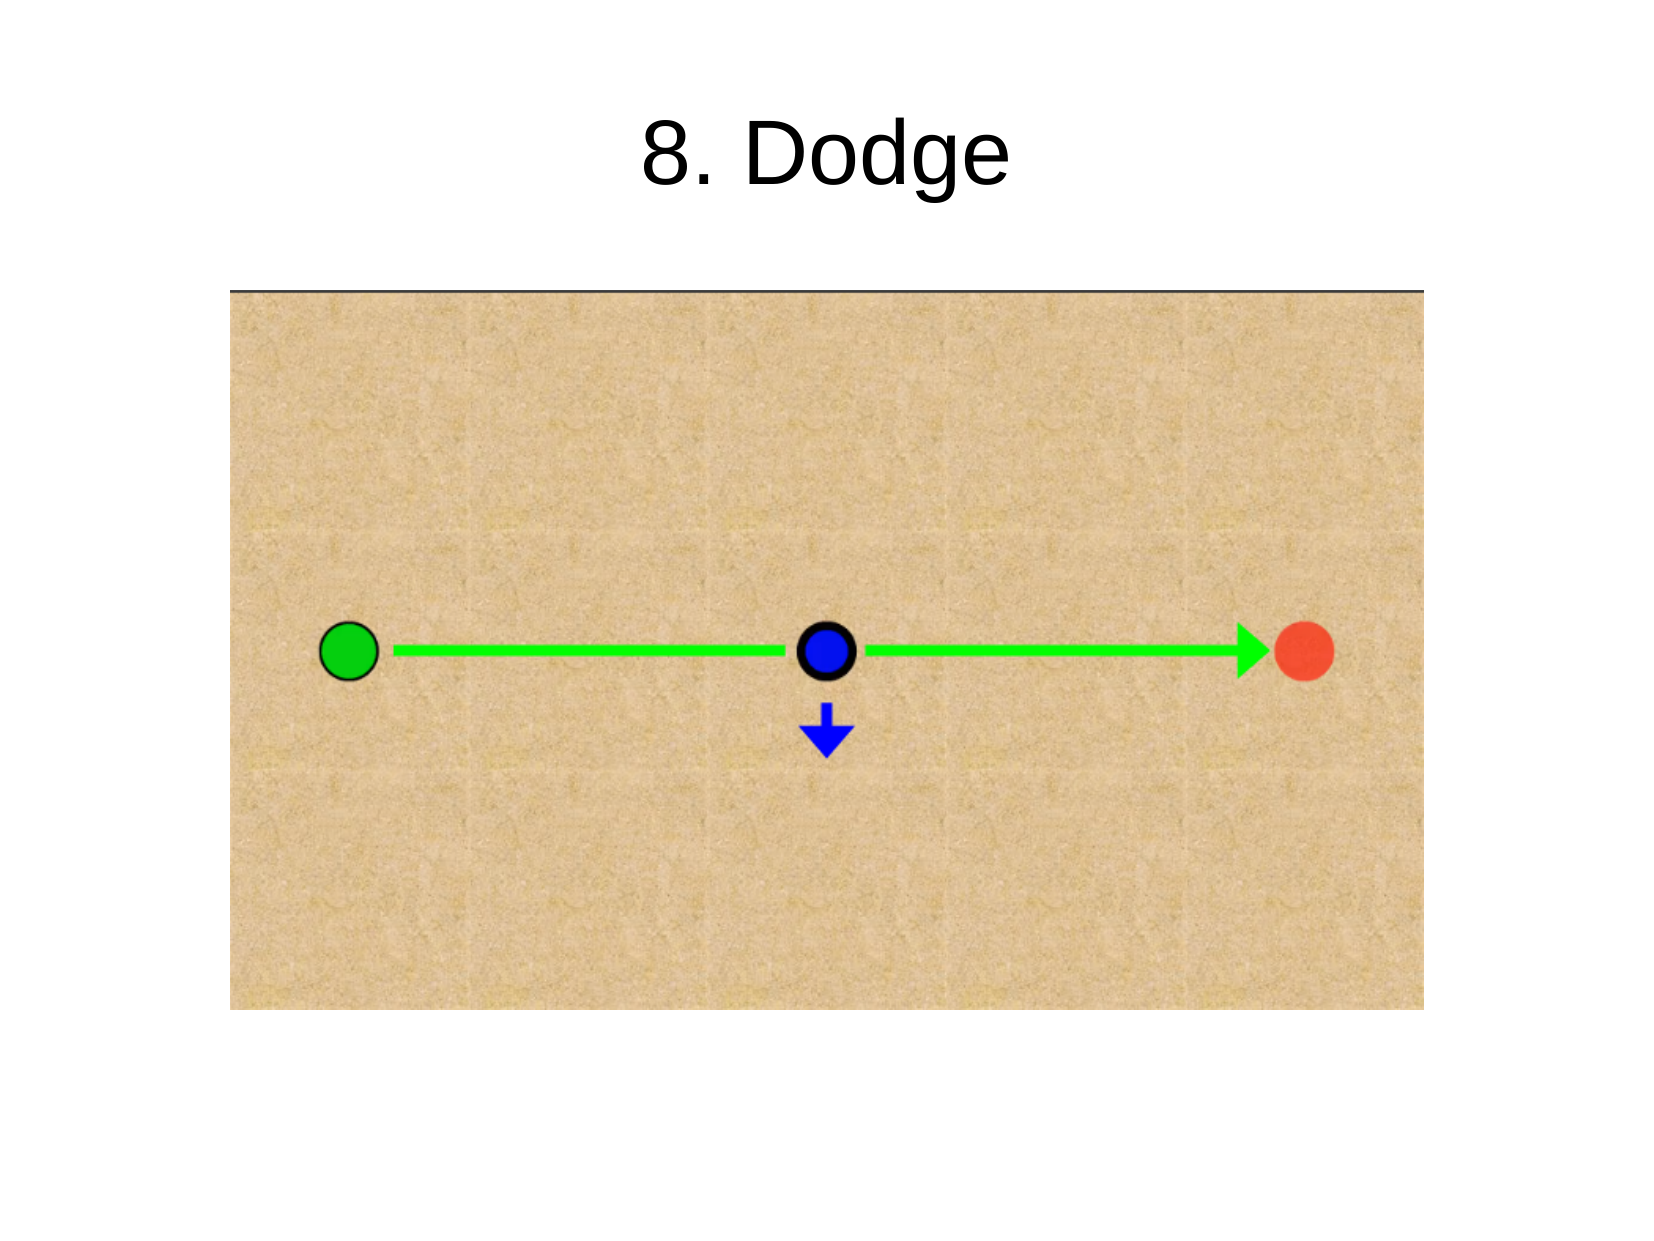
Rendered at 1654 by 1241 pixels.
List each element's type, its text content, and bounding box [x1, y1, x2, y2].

picture [230, 290, 1424, 1010]
title 8. Dodge [82, 49, 1571, 257]
